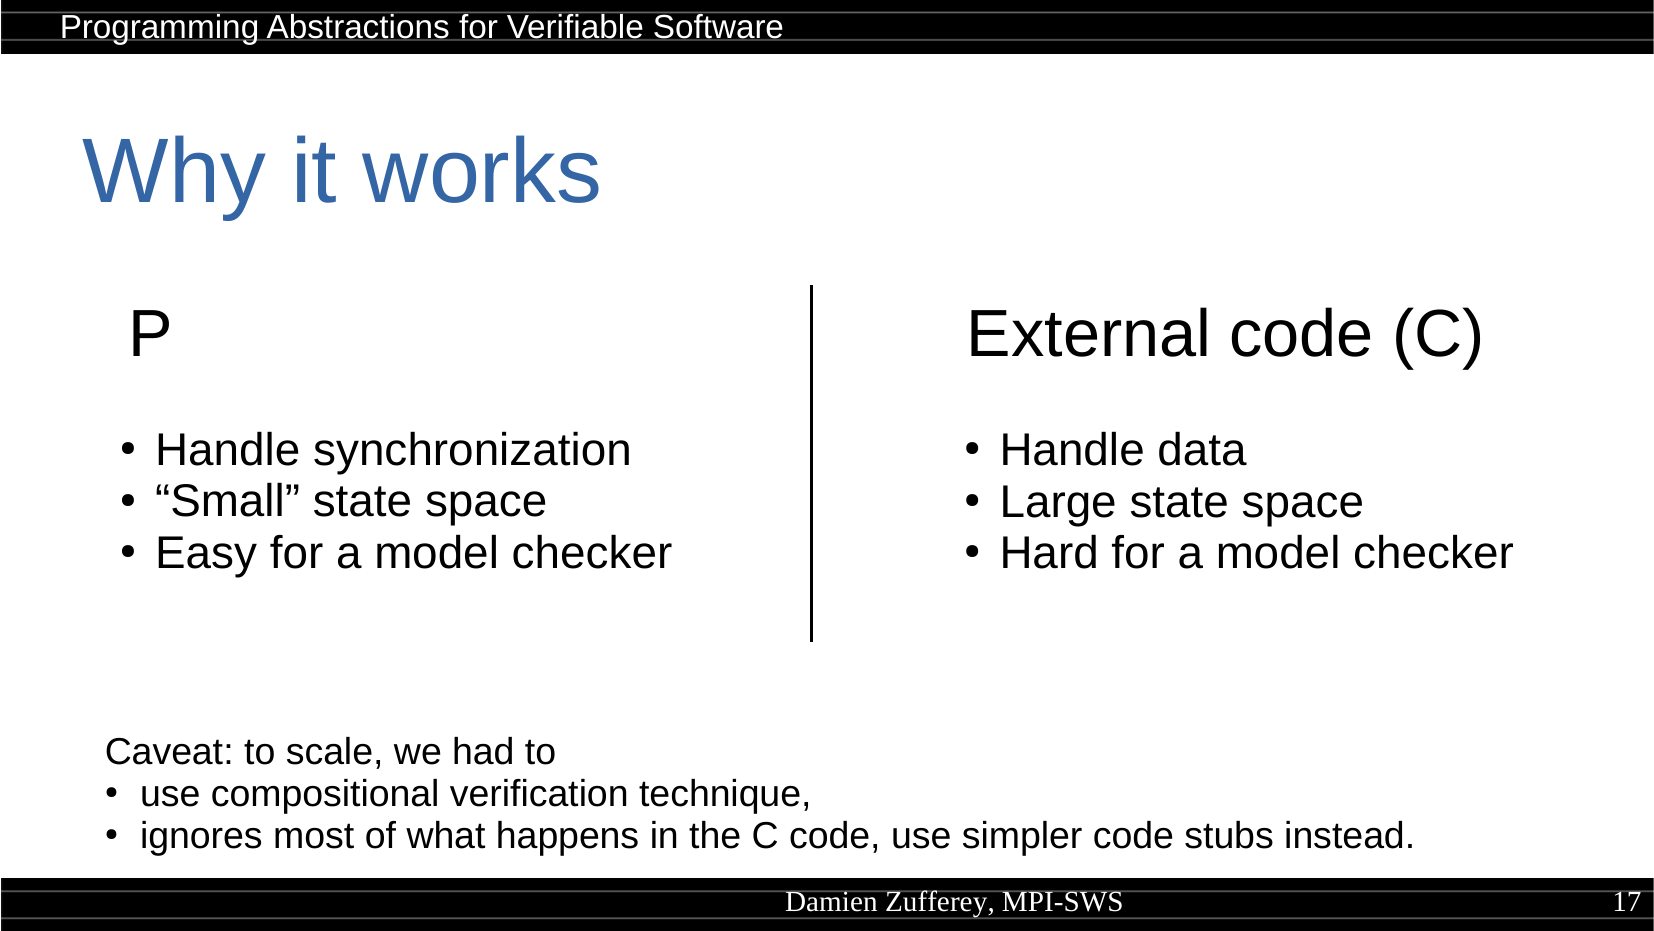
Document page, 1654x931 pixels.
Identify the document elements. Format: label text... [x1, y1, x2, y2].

text_box External code (C) [951, 288, 1501, 378]
text_box Handle synchronization “Small” state space Easy for a model checker [105, 416, 751, 637]
text_box Caveat: to scale, we had to use compositional verification technique, ignores most of what happens in the C code, use simpler code stubs instead. [90, 723, 1471, 906]
picture [1, 0, 1654, 54]
picture [791, 906, 801, 910]
text_box P [113, 288, 188, 378]
picture [890, 906, 900, 910]
text_box Handle data Large state space Hard for a model checker [949, 416, 1546, 637]
picture [1, 878, 1654, 931]
title Why it works [82, 92, 1571, 249]
